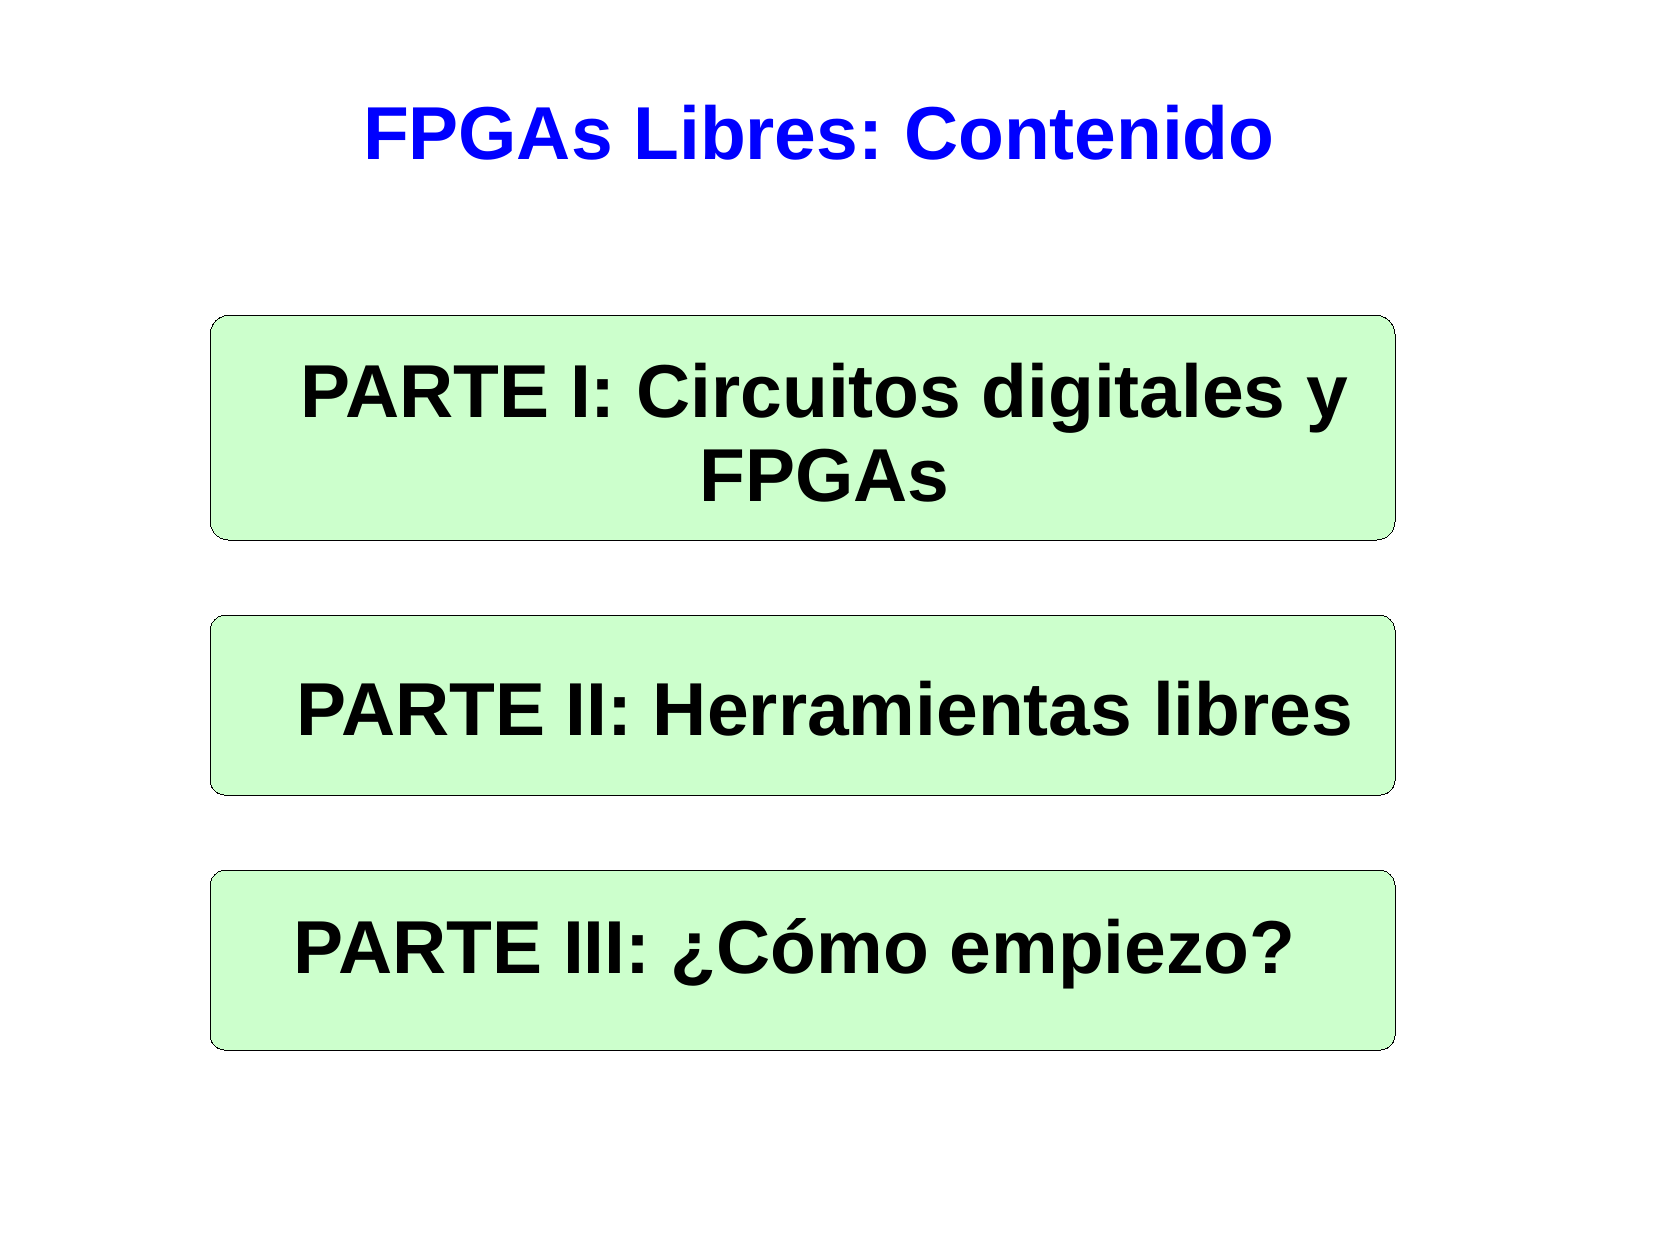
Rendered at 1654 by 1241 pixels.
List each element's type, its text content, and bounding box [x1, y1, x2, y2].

text_box [210, 1006, 1396, 1051]
text_box [210, 615, 1396, 796]
text_box PARTE I: Circuitos digitales y FPGAs [225, 342, 1426, 526]
text_box PARTE III: ¿Cómo empiezo? [195, 898, 1396, 1006]
text_box [210, 315, 1396, 541]
text_box [210, 870, 1396, 898]
title FPGAs Libres: Contenido [75, 30, 1564, 238]
text_box PARTE II: Herramientas libres [225, 660, 1426, 767]
